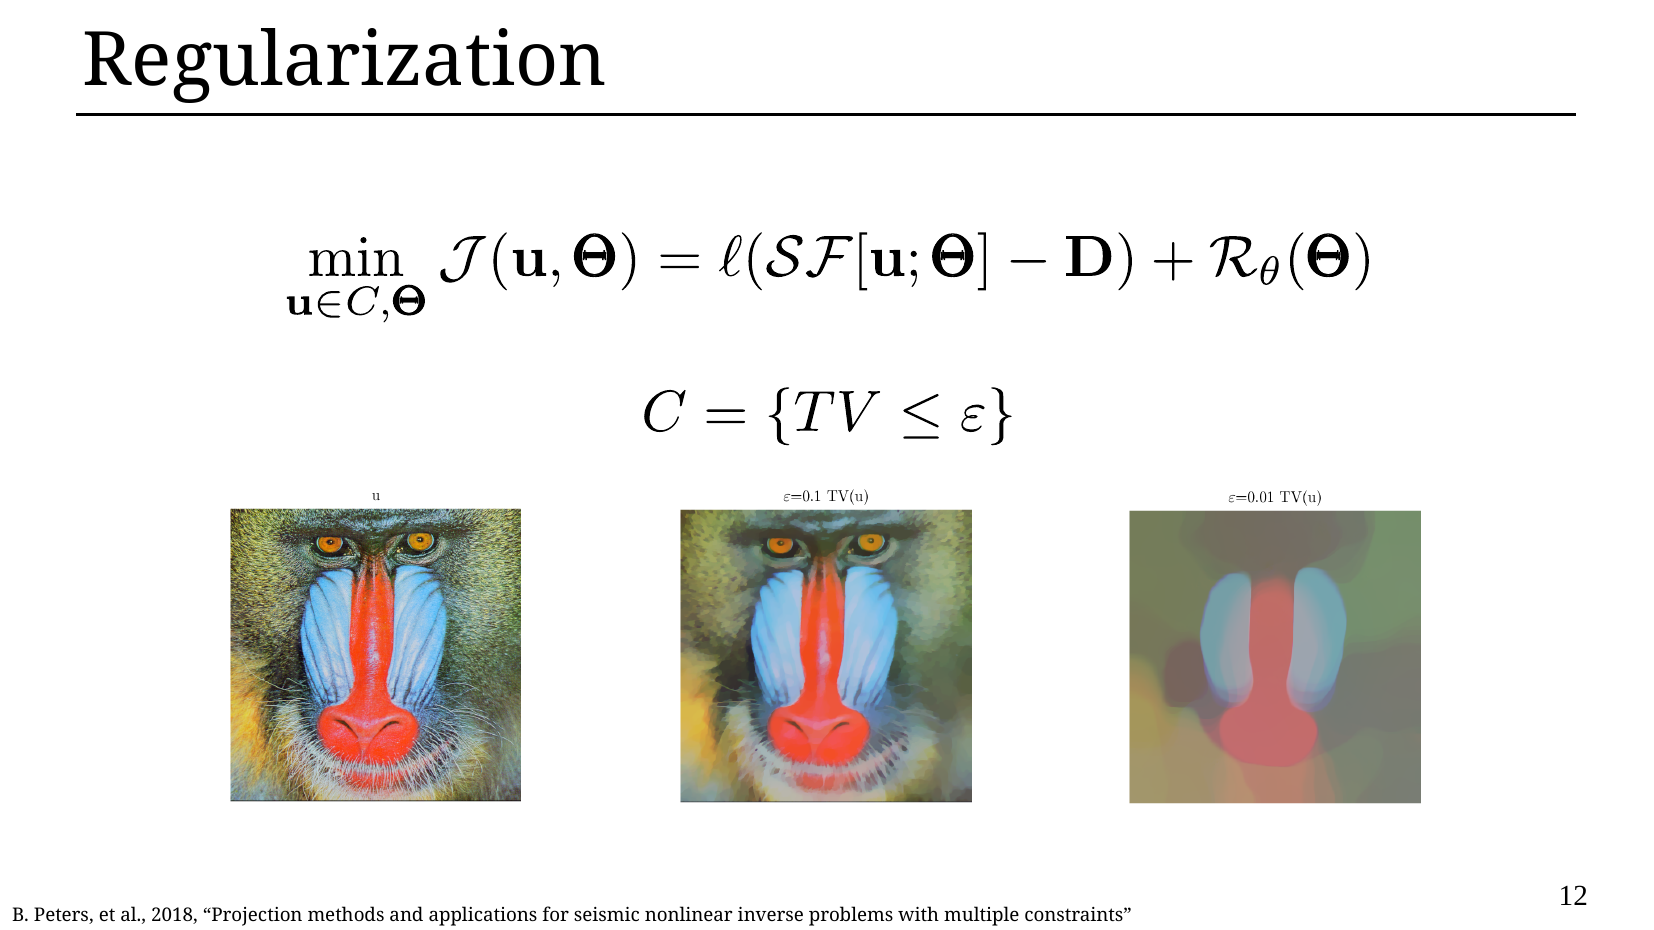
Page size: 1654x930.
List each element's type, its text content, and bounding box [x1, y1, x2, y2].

picture [639, 385, 1014, 448]
title Regularization [82, 7, 1571, 105]
picture [178, 478, 574, 854]
picture [1077, 480, 1474, 856]
picture [281, 230, 1372, 325]
picture [628, 479, 1025, 855]
text_box B. Peters, et al., 2018, “Projection methods and applications for seismic nonlinear inverse problems with multiple constraints” [0, 894, 1528, 930]
